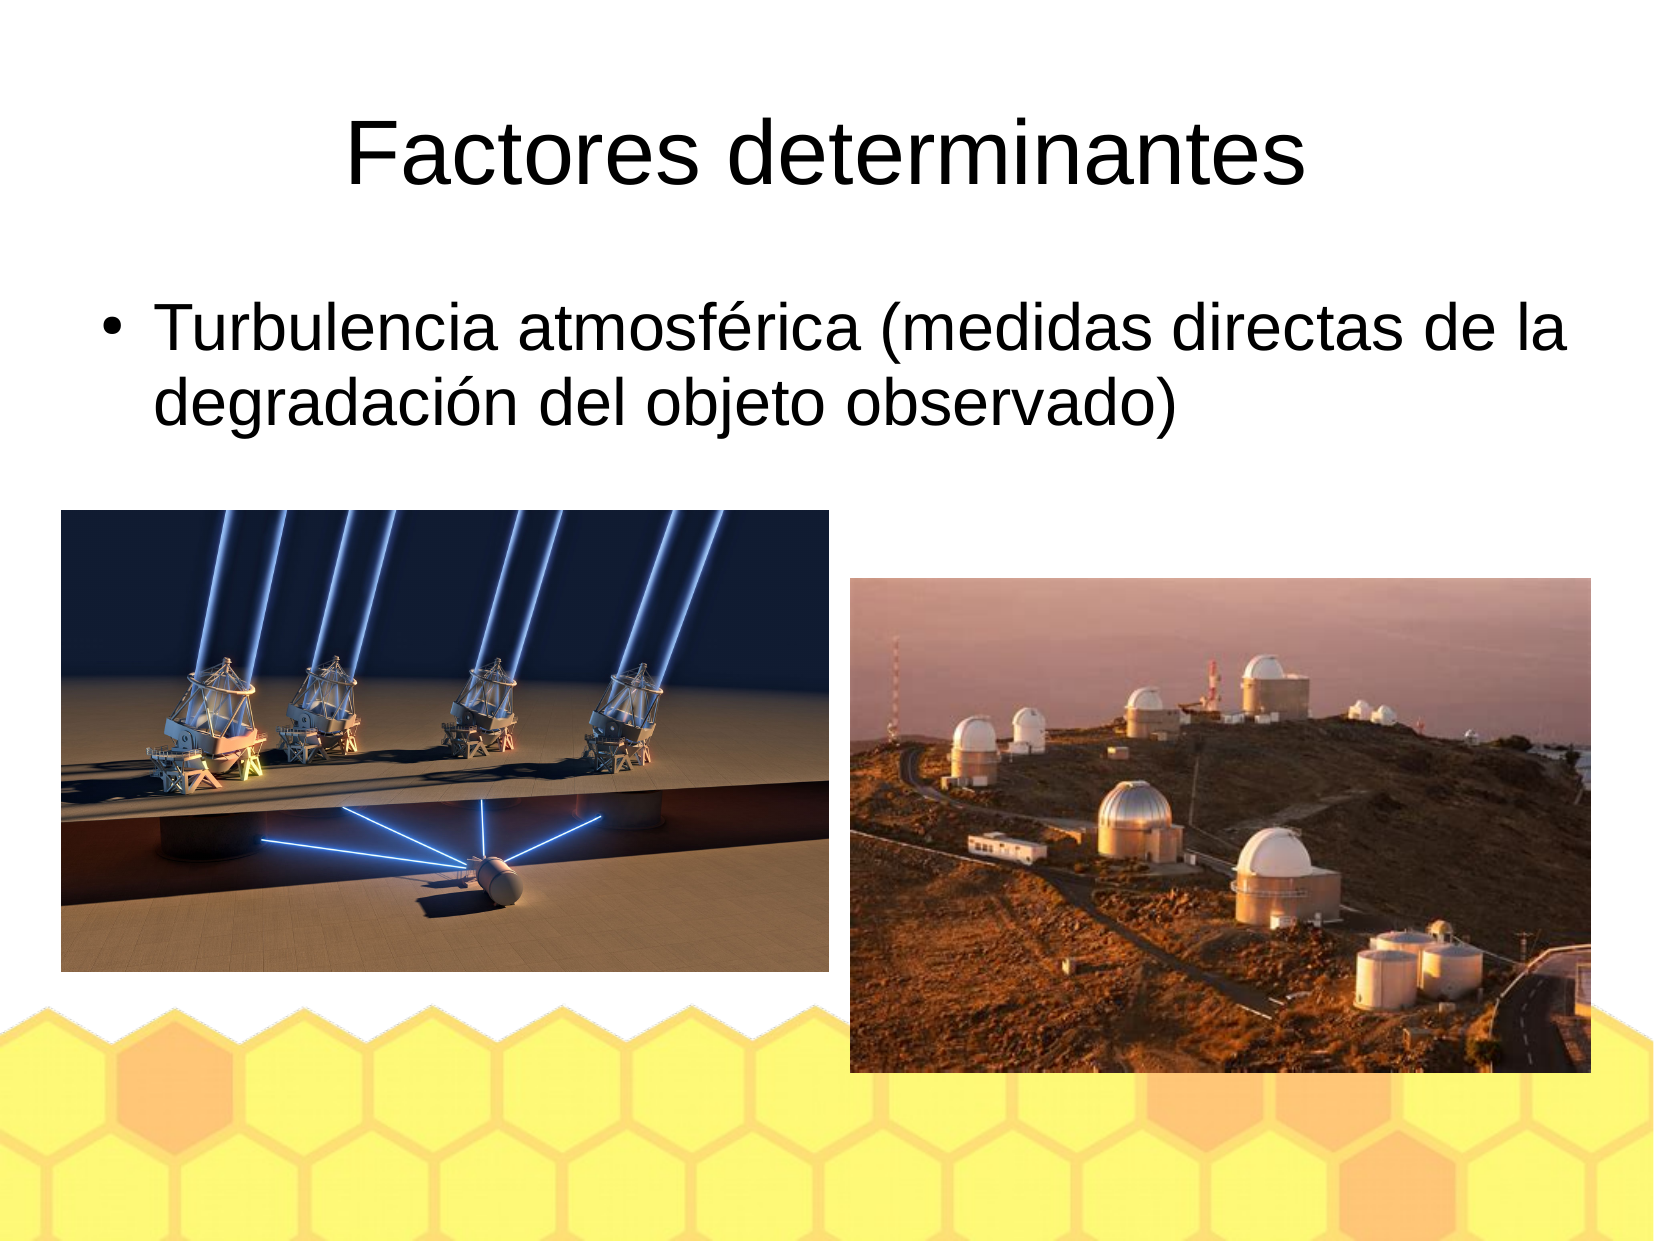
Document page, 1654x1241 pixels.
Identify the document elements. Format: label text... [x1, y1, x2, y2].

picture [0, 578, 1654, 1241]
title Factores determinantes [82, 49, 1571, 257]
picture [61, 510, 829, 972]
list Turbulencia atmosférica (medidas directas de la degradación del objeto observado) [82, 290, 1571, 1010]
